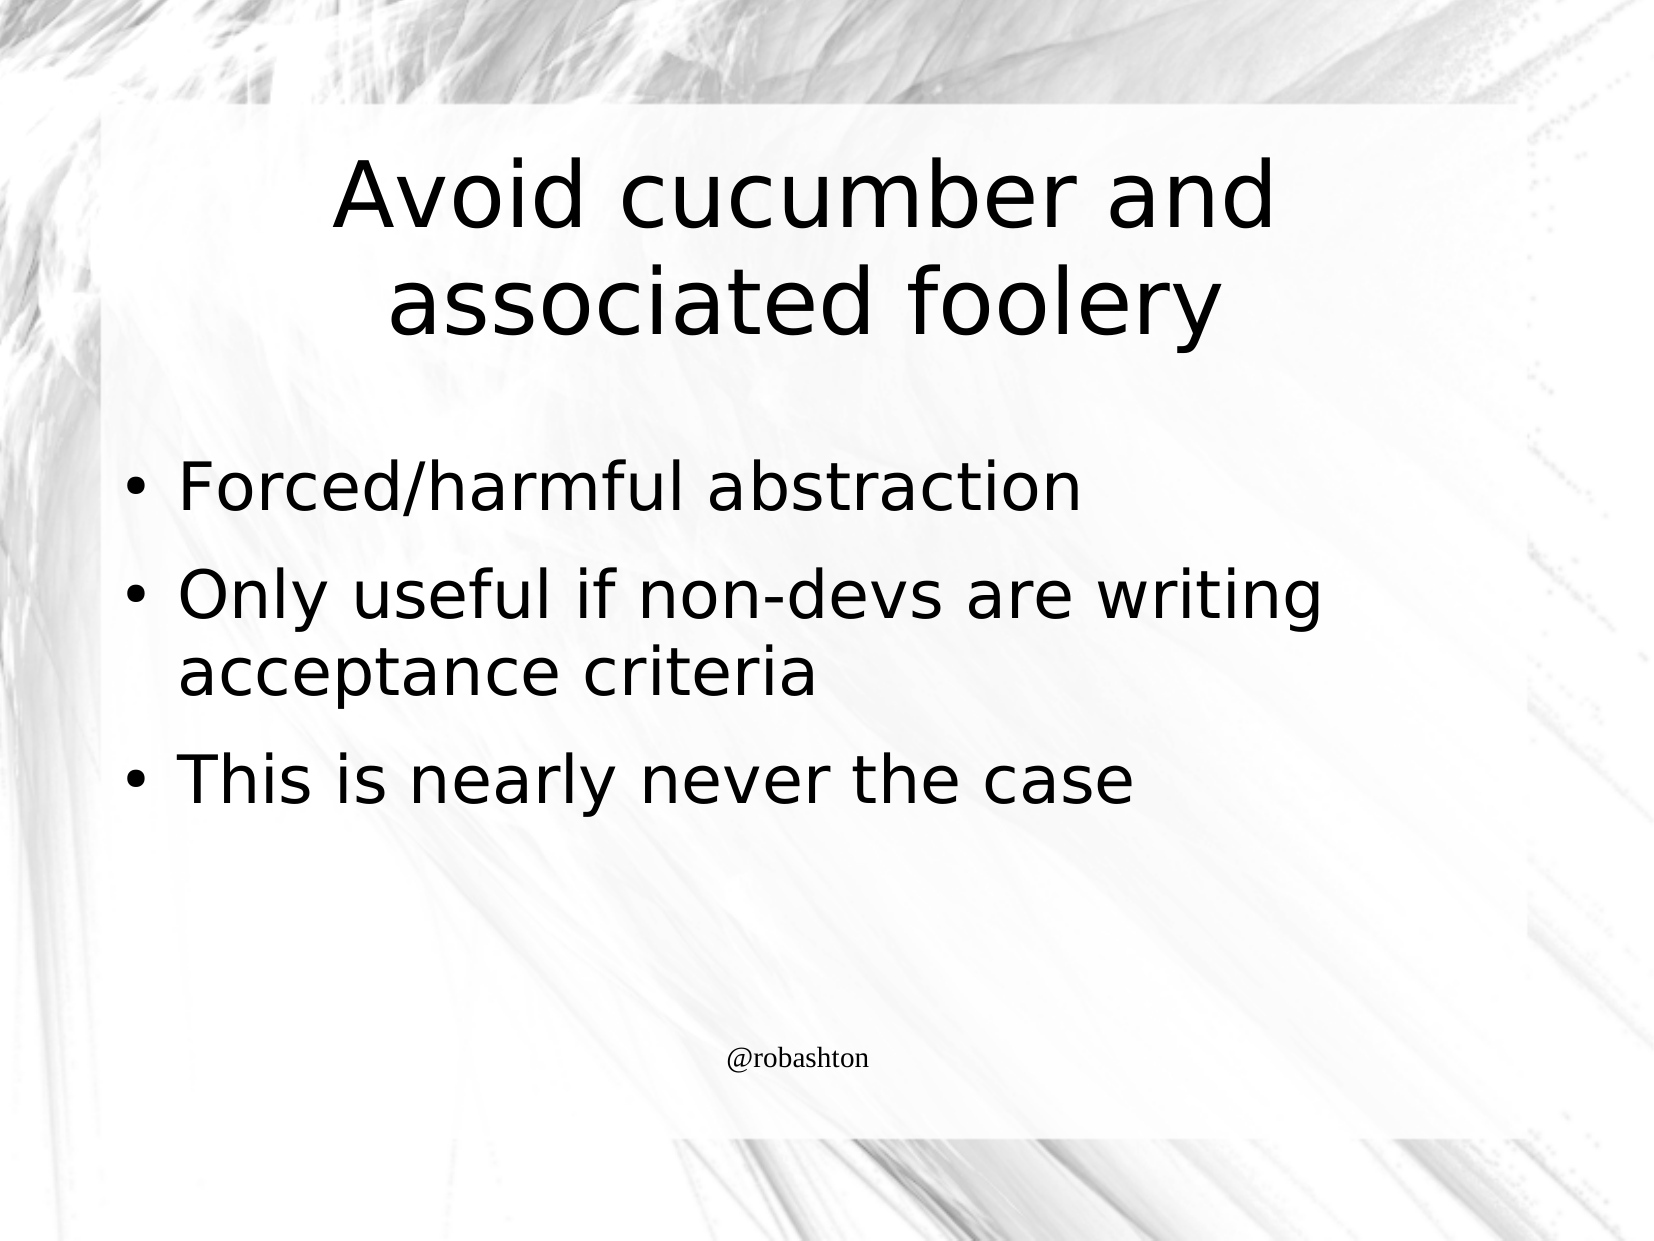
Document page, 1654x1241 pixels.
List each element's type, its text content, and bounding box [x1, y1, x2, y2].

picture [0, 0, 1654, 1241]
title Avoid cucumber and associated foolery [112, 141, 1501, 356]
list Forced/harmful abstraction Only useful if non-devs are writing acceptance criteria This is nearly never the case [106, 448, 1560, 1169]
